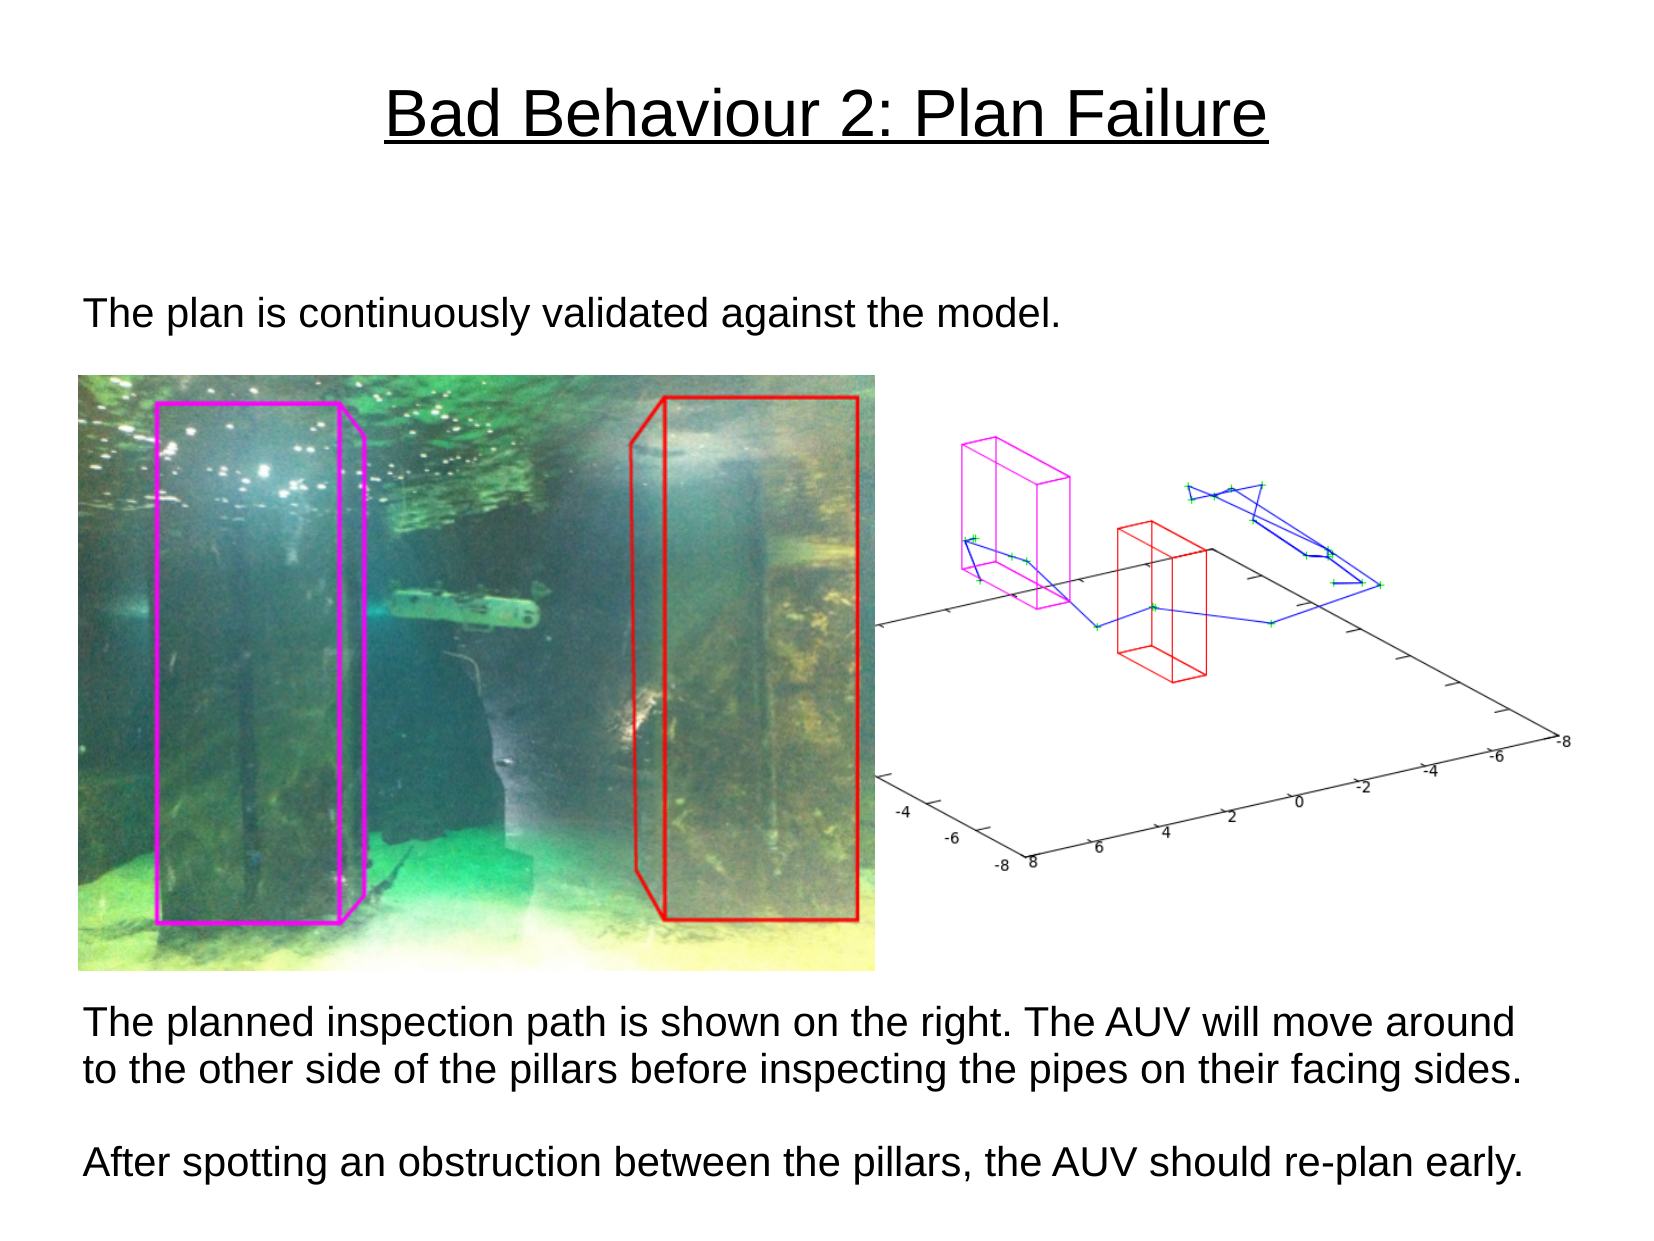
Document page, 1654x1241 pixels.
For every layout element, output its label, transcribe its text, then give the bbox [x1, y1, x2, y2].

text_box The planned inspection path is shown on the right. The AUV will move around to the other side of the pillars before inspecting the pipes on their facing sides. After spotting an obstruction between the pillars, the AUV should re-plan early. [82, 998, 1536, 1187]
picture [78, 354, 1604, 971]
subtitle The plan is continuously validated against the model. [82, 290, 1536, 367]
title Bad Behaviour 2: Plan Failure [82, 49, 1571, 178]
